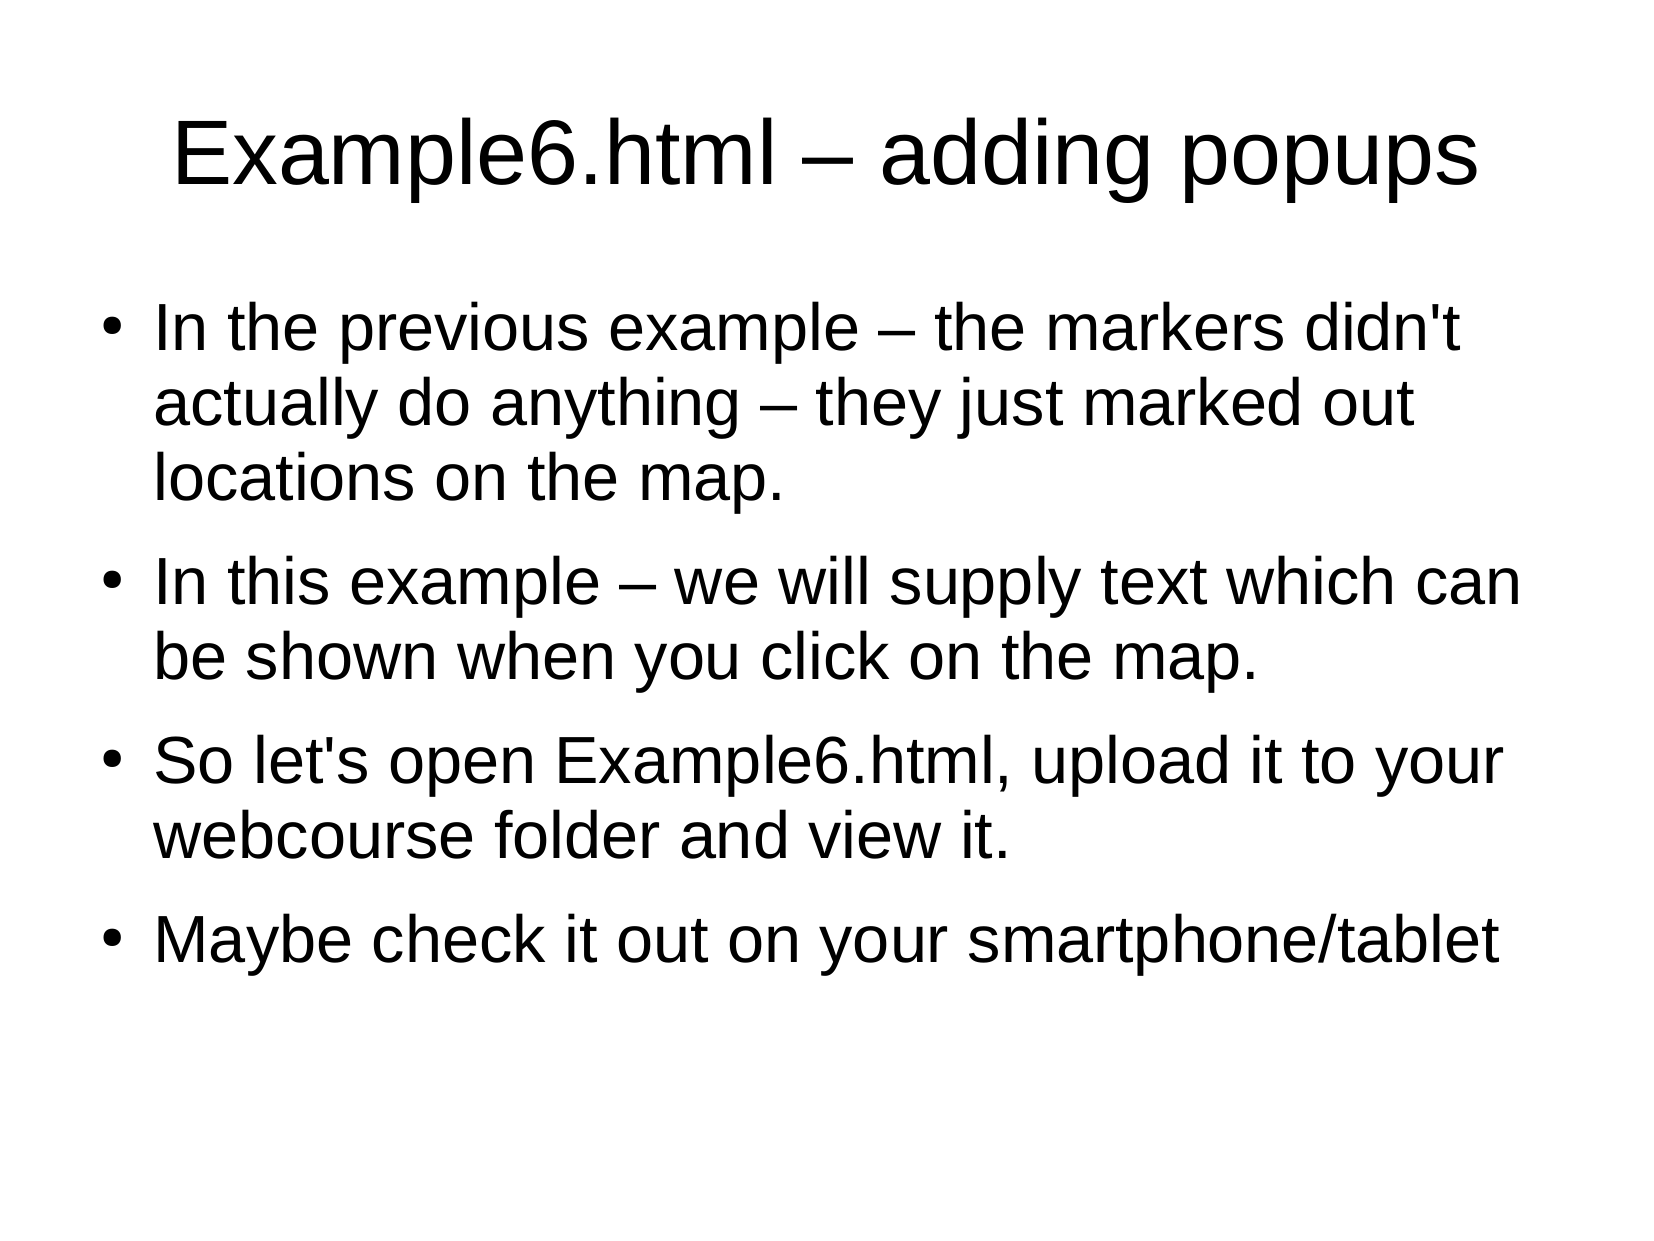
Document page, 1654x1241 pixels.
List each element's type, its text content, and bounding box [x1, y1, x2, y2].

title Example6.html – adding popups [82, 49, 1571, 257]
list In the previous example – the markers didn't actually do anything – they just marked out locations on the map. In this example – we will supply text which can be shown when you click on the map. So let's open Example6.html, upload it to your webcourse folder and view it. Maybe check it out on your smartphone/tablet [82, 290, 1571, 1010]
